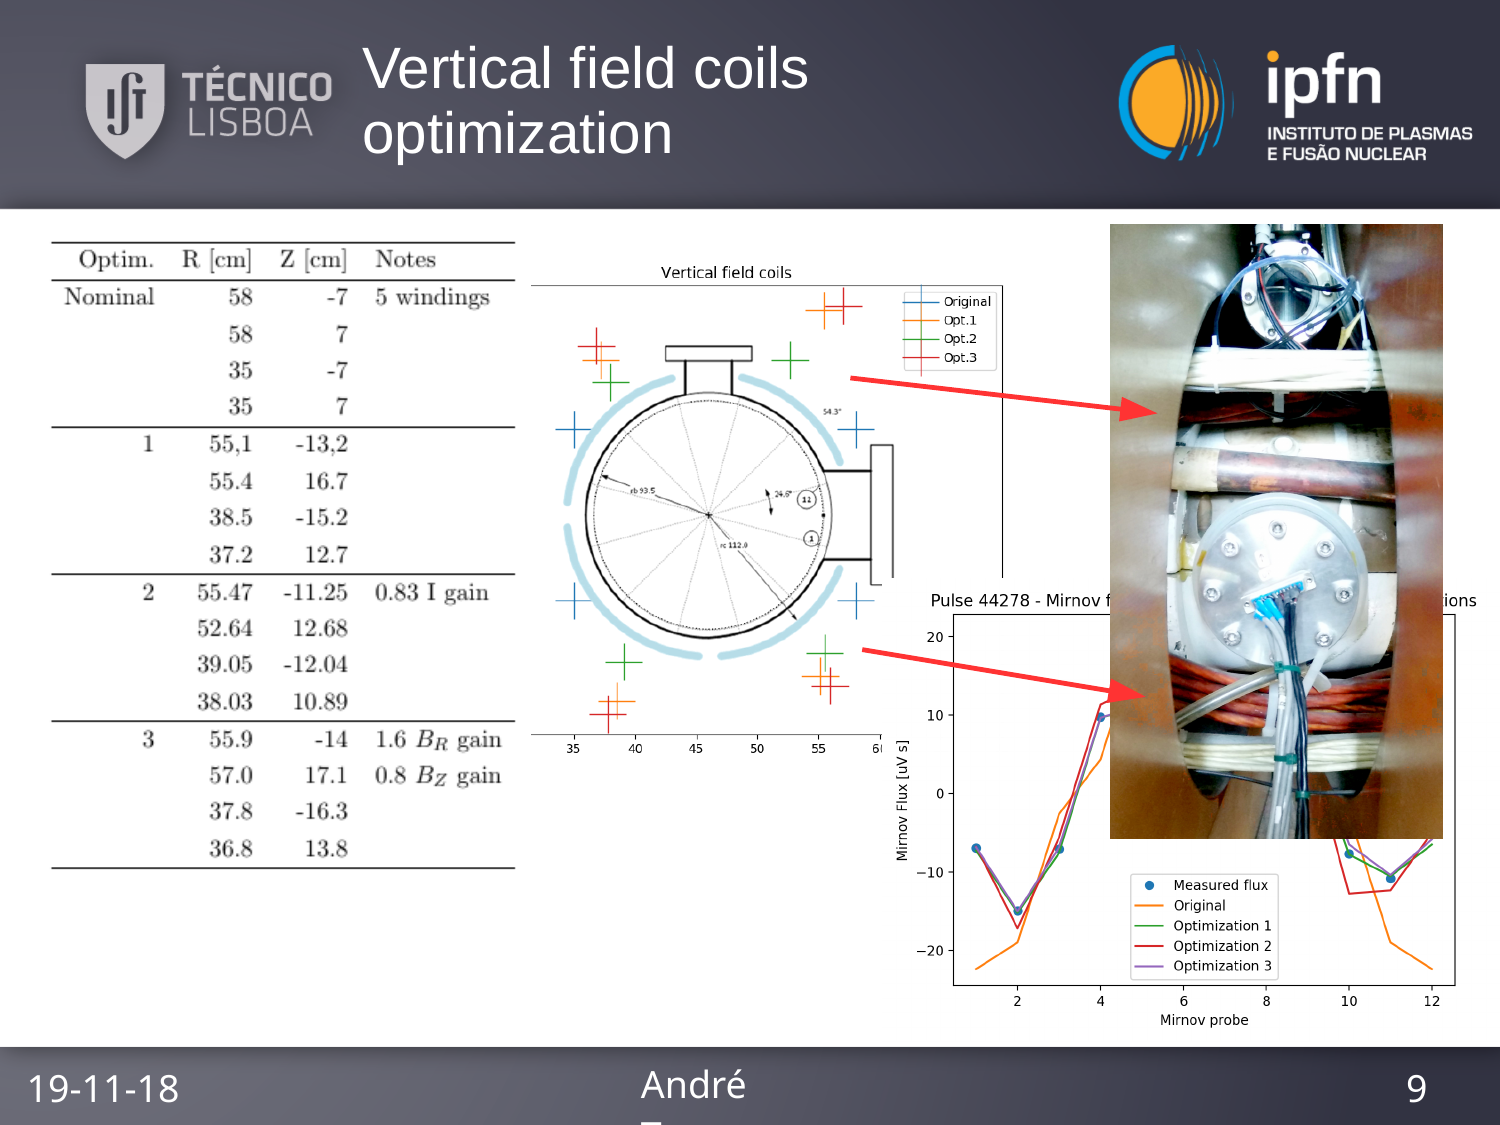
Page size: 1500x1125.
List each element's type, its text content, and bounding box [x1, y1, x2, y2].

title Vertical field coils optimization [362, 23, 1087, 178]
picture [0, 0, 1500, 1125]
